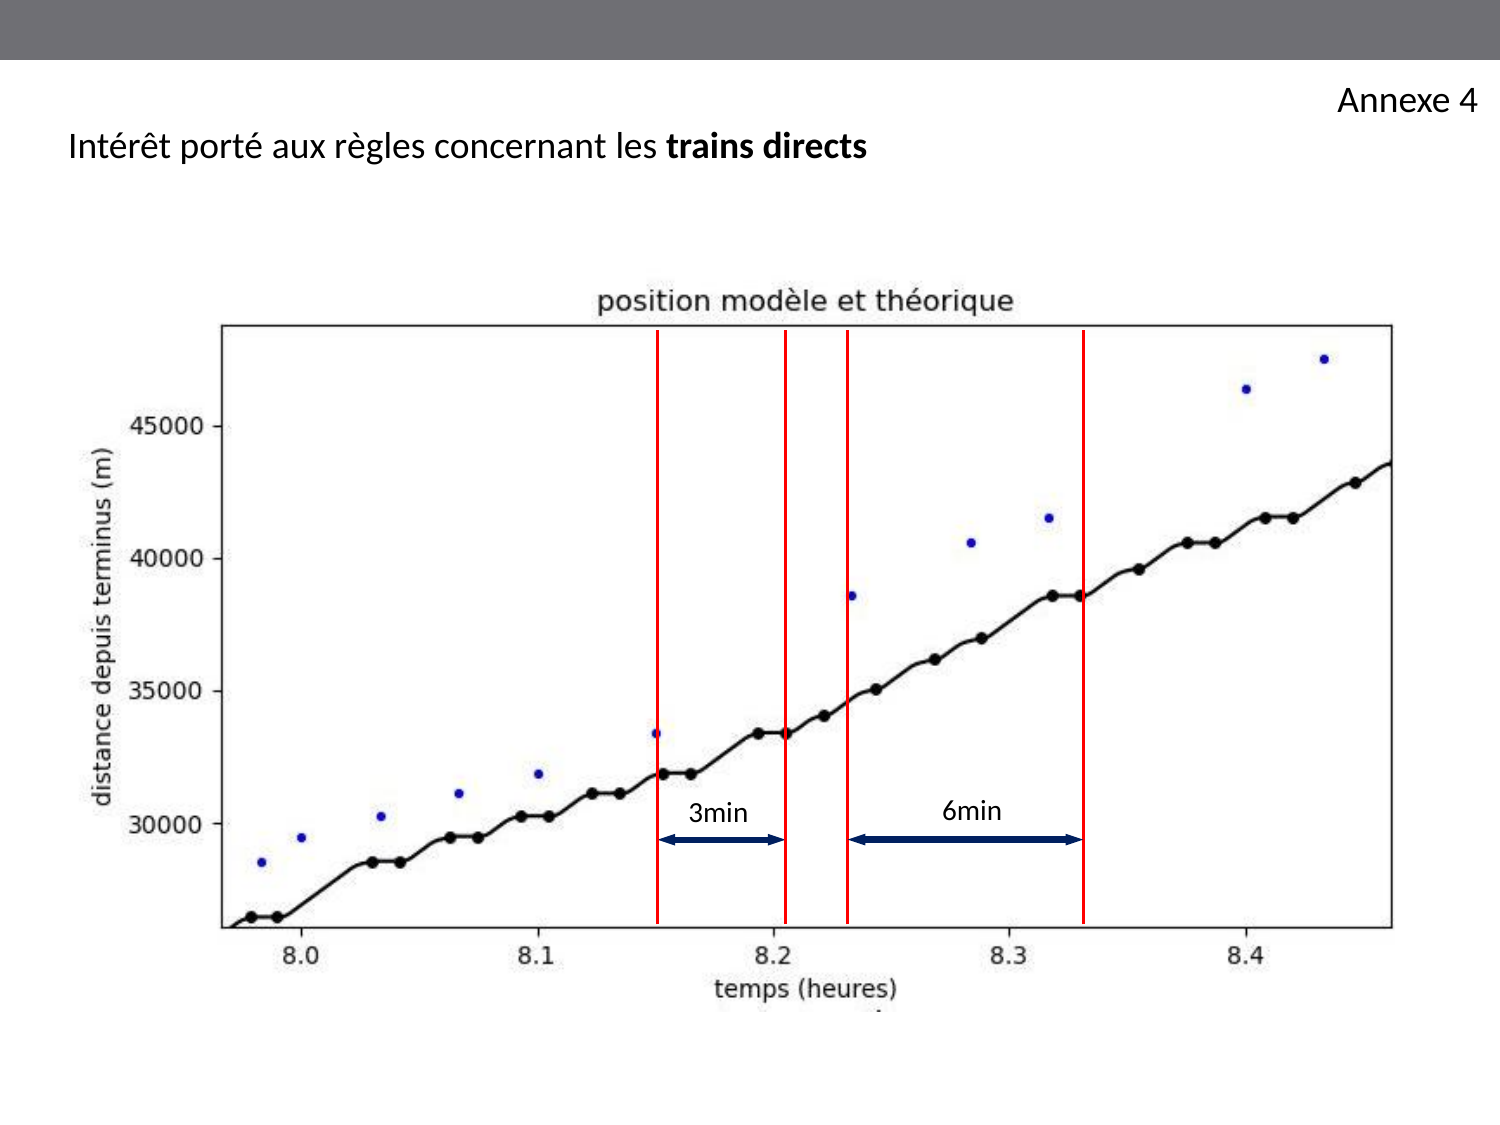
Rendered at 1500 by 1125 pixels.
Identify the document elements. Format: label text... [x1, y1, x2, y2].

text_box Annexe 4 [1322, 67, 1495, 129]
text_box 6min [927, 783, 1019, 835]
text_box 3min [673, 785, 769, 840]
picture [38, 267, 1483, 1012]
text_box Intérêt porté aux règles concernant les trains directs [53, 113, 887, 175]
